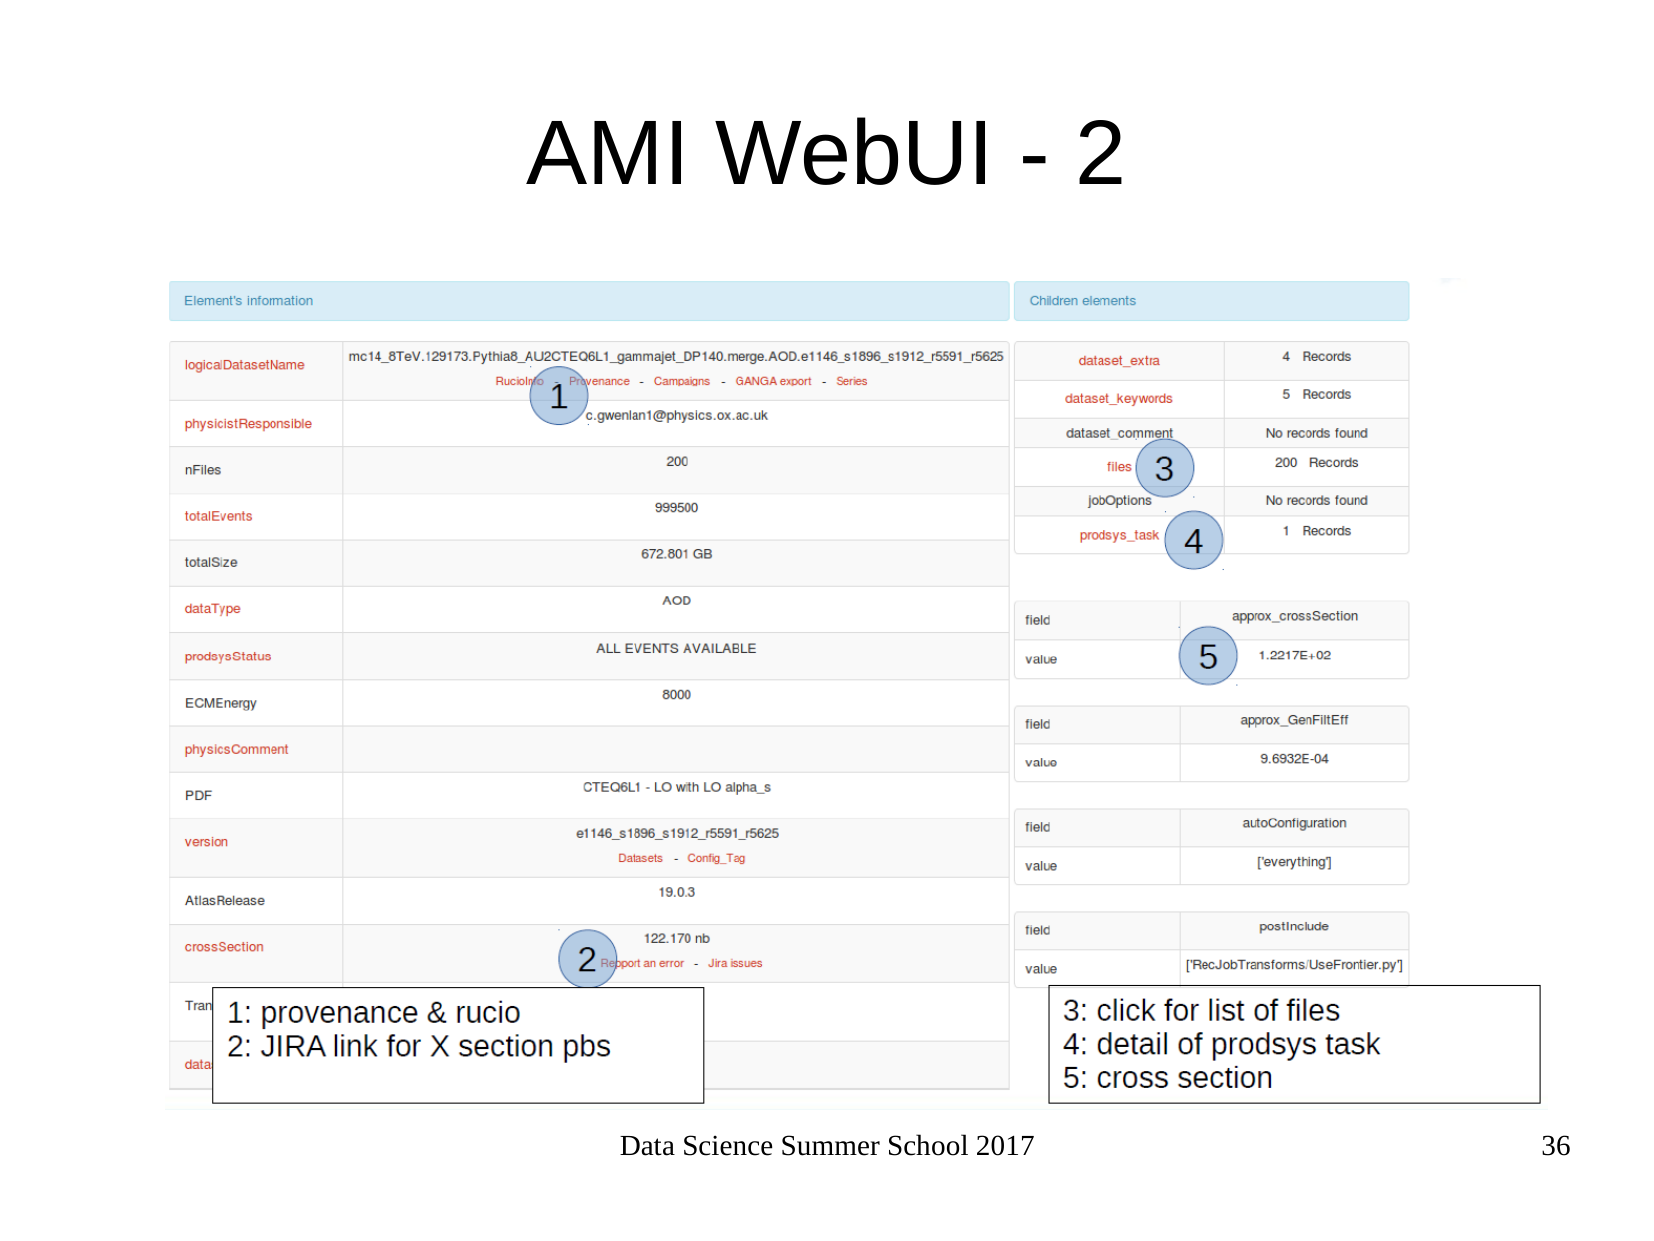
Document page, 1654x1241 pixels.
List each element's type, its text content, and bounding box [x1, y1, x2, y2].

title AMI WebUI - 2 [82, 49, 1571, 257]
picture [165, 278, 1548, 1110]
